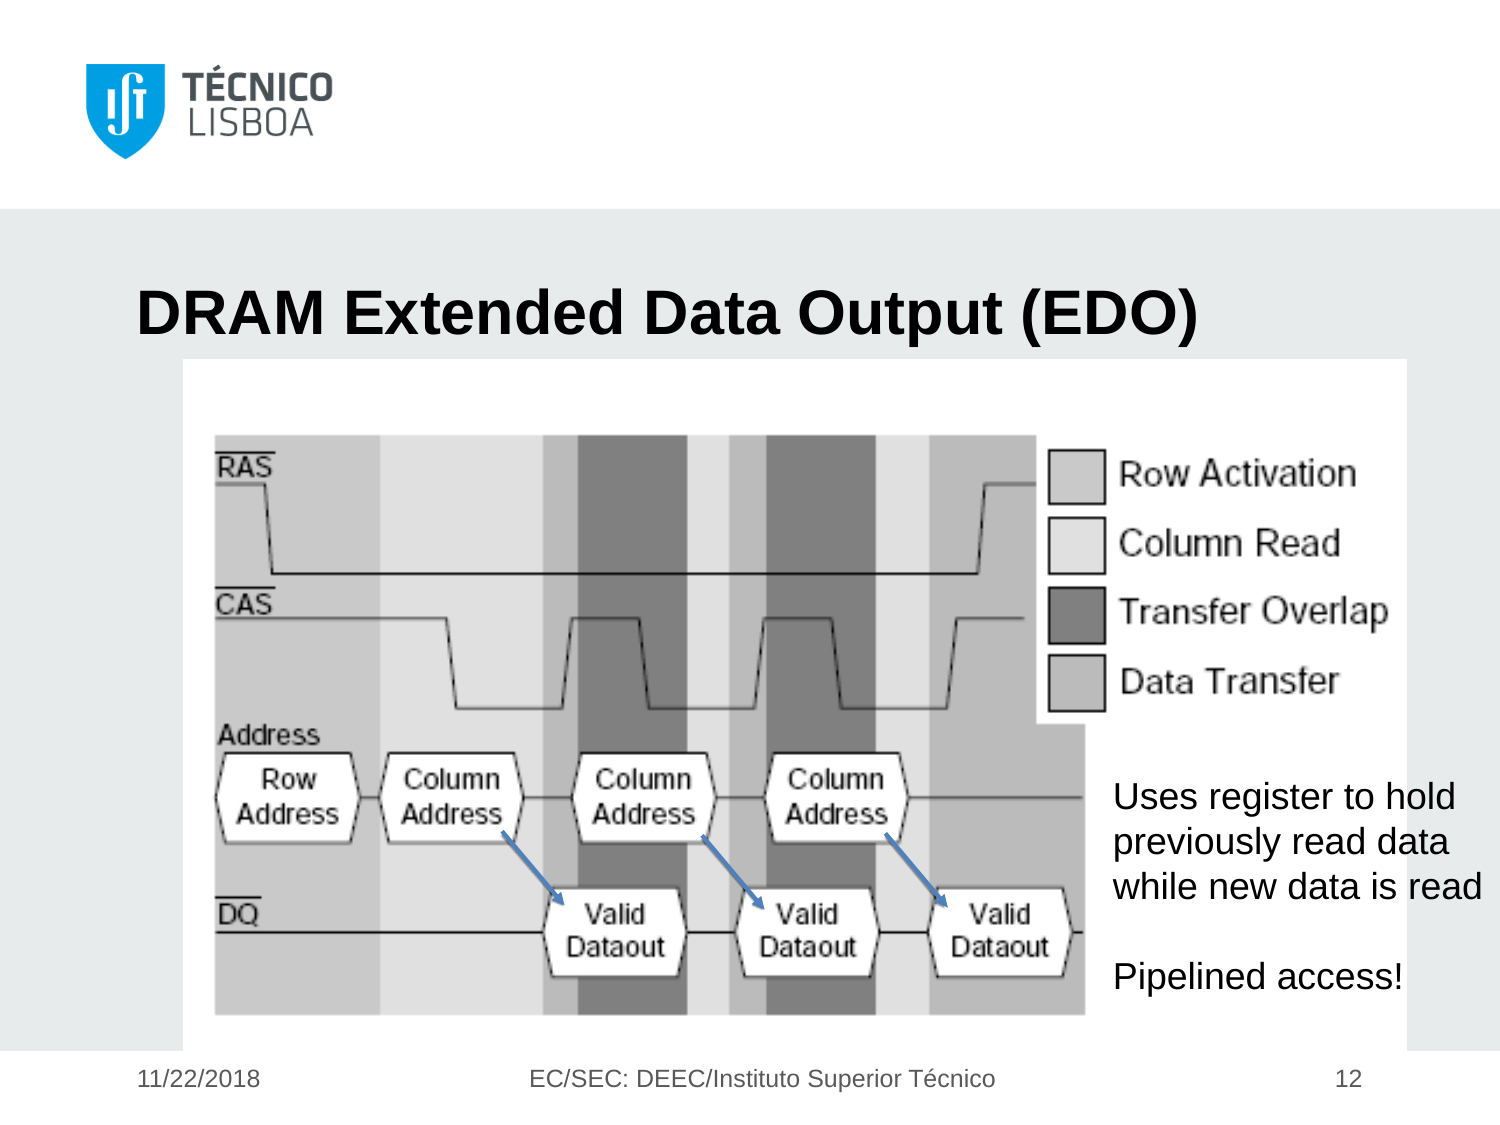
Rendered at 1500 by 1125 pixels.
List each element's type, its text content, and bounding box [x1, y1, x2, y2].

footer EC/SEC: DEEC/Instituto Superior Técnico [512, 1053, 1021, 1103]
slide_number 11/22/2018 [121, 1052, 425, 1103]
picture [0, 0, 1500, 1125]
text_box Uses register to hold previously read data while new data is read Pipelined access! [1098, 764, 1500, 1005]
slide_number <number> [1077, 1053, 1378, 1103]
title DRAM Extended Data Output (EDO) [121, 237, 1378, 381]
